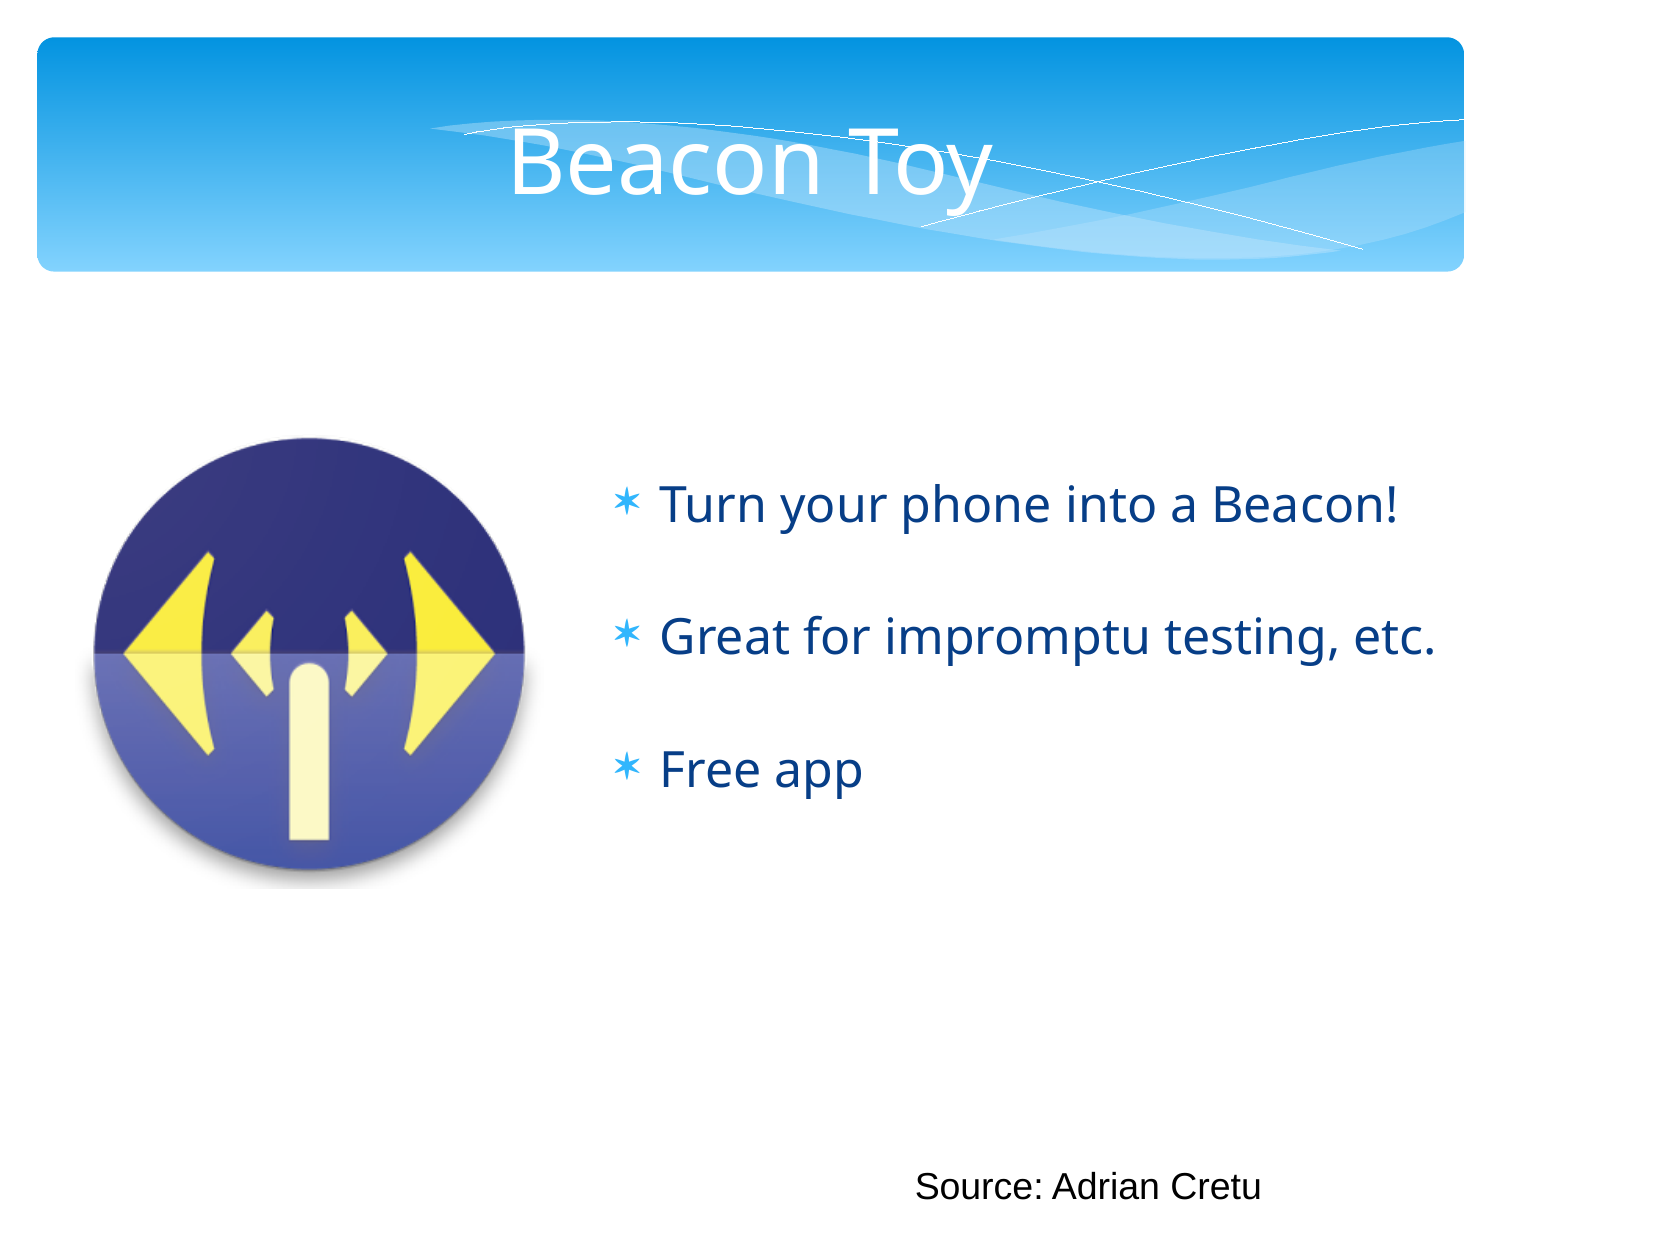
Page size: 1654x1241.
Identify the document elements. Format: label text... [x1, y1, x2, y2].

list Turn your phone into a Beacon! Great for impromptu testing, etc. Free app [600, 465, 1456, 1092]
title Beacon Toy [74, 55, 1425, 261]
text_box Source: Adrian Cretu [900, 1158, 1486, 1216]
picture [75, 419, 544, 889]
